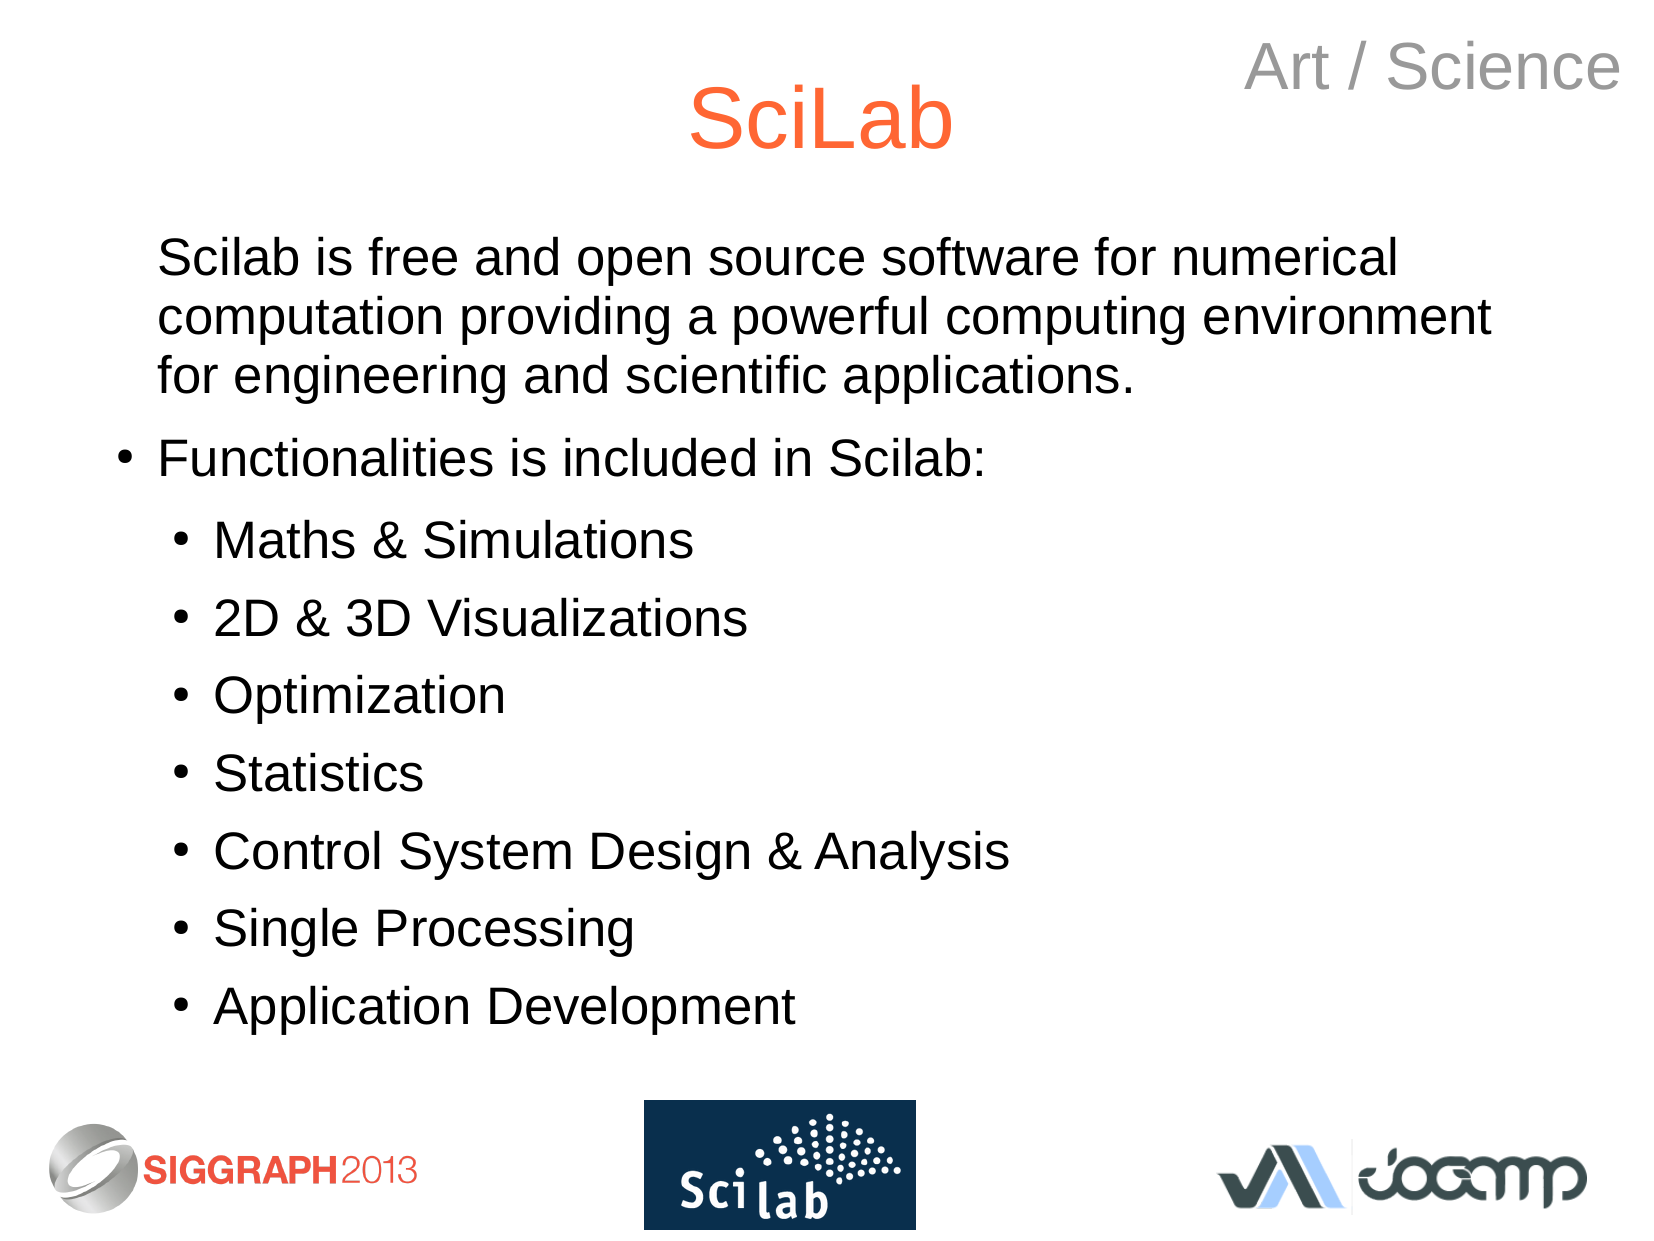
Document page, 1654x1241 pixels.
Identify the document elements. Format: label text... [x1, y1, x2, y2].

picture [1215, 1139, 1587, 1215]
text_box Art / Science [1230, 21, 1651, 126]
picture [45, 1122, 421, 1215]
title SciLab [68, 49, 1576, 188]
list Scilab is free and open source software for numerical computation providing a powerful computing environment for engineering and scientific applications. Functionalities is included in Scilab: Maths & Simulations 2D & 3D Visualizations Optimization Statistics Control System Design & Analysis Single Processing Application Development [101, 227, 1557, 1038]
picture [644, 1100, 916, 1231]
